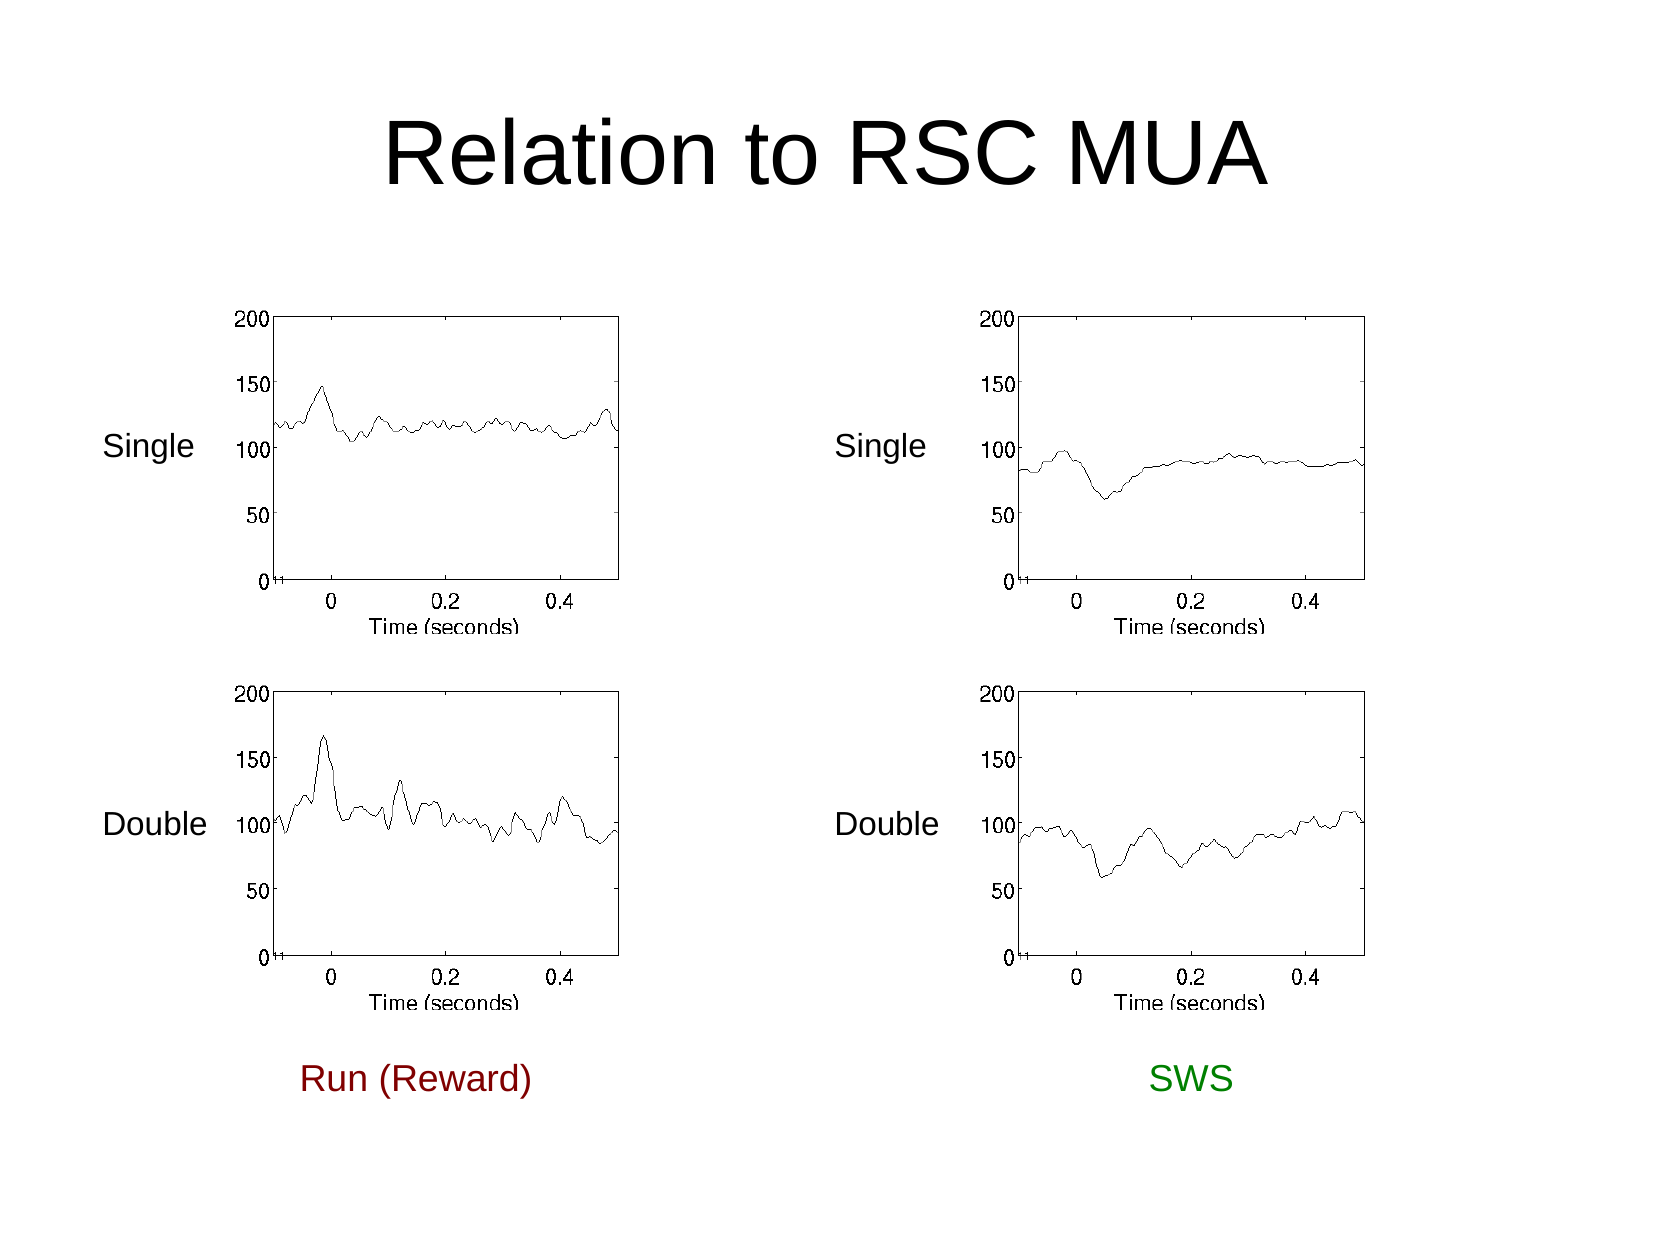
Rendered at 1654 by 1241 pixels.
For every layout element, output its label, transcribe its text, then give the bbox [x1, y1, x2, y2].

text_box Run (Reward) [284, 1050, 548, 1108]
text_box Double [819, 798, 955, 850]
picture [960, 290, 1406, 634]
title Relation to RSC MUA [82, 49, 1571, 257]
text_box Single [819, 420, 943, 472]
text_box SWS [1123, 1050, 1249, 1108]
text_box Single [87, 420, 210, 472]
picture [215, 290, 660, 634]
picture [960, 665, 1406, 1010]
picture [215, 665, 660, 1010]
text_box Double [87, 798, 223, 850]
